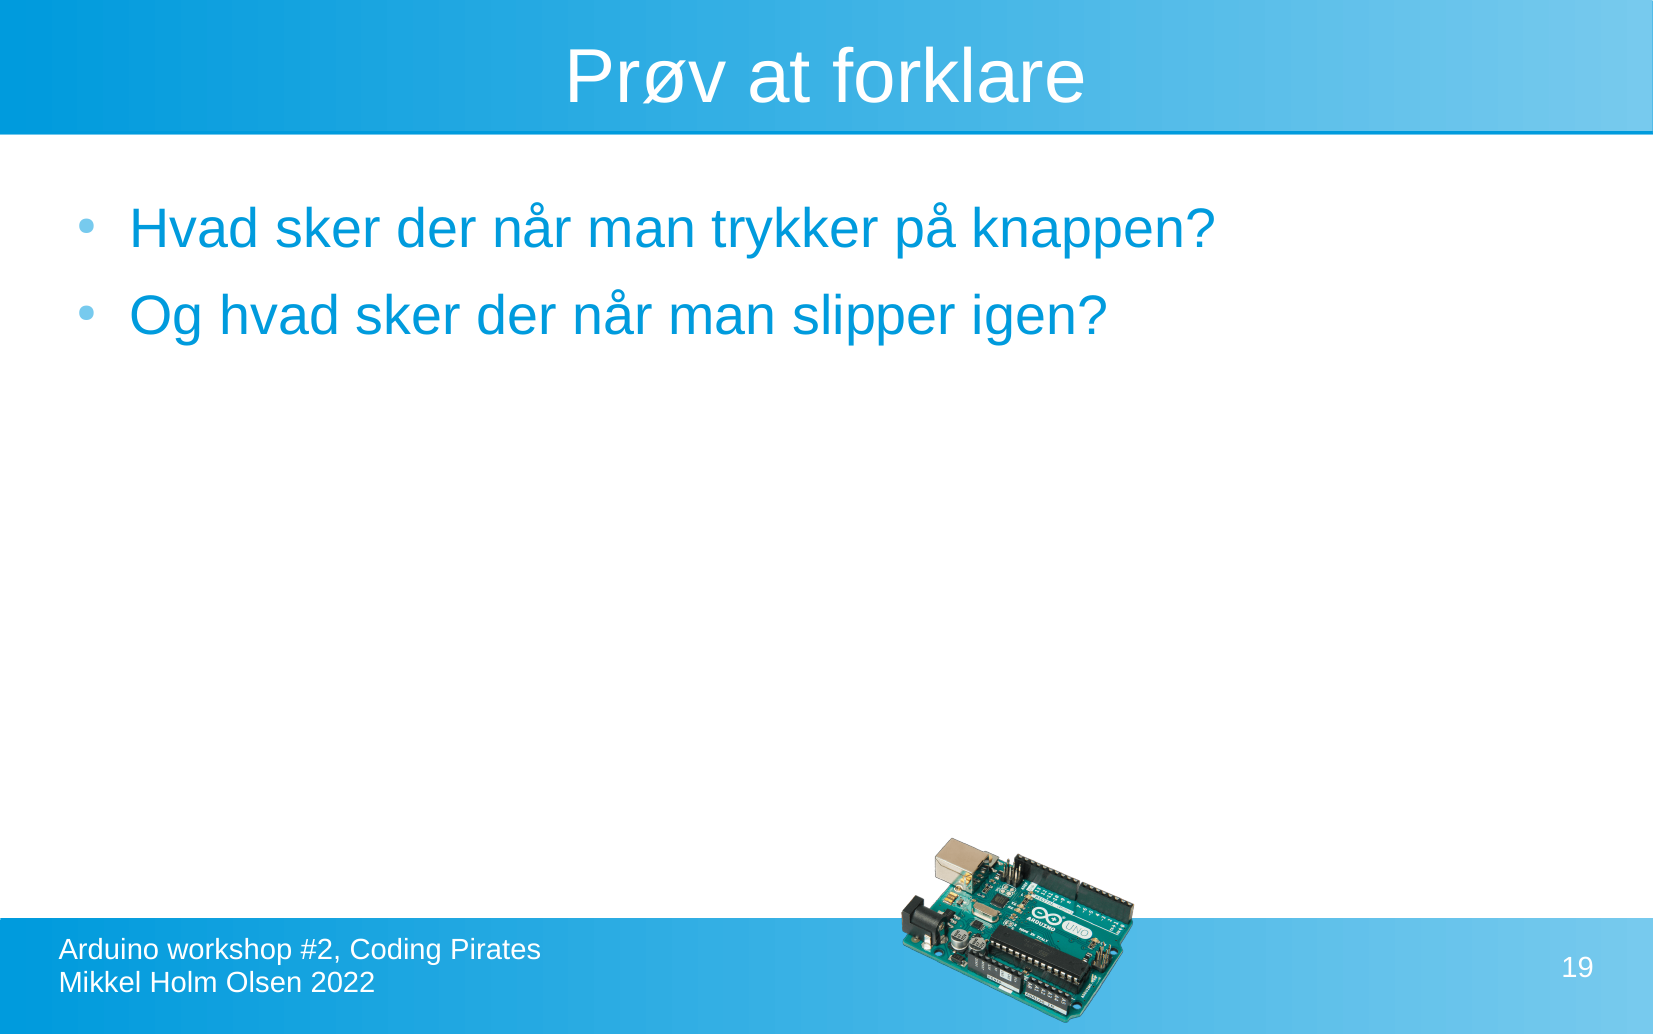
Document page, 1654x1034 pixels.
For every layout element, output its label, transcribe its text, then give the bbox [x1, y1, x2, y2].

title Prøv at forklare [58, 32, 1594, 120]
list Hvad sker der når man trykker på knappen? Og hvad sker der når man slipper igen? [58, 196, 1594, 854]
picture [900, 854, 1138, 1024]
